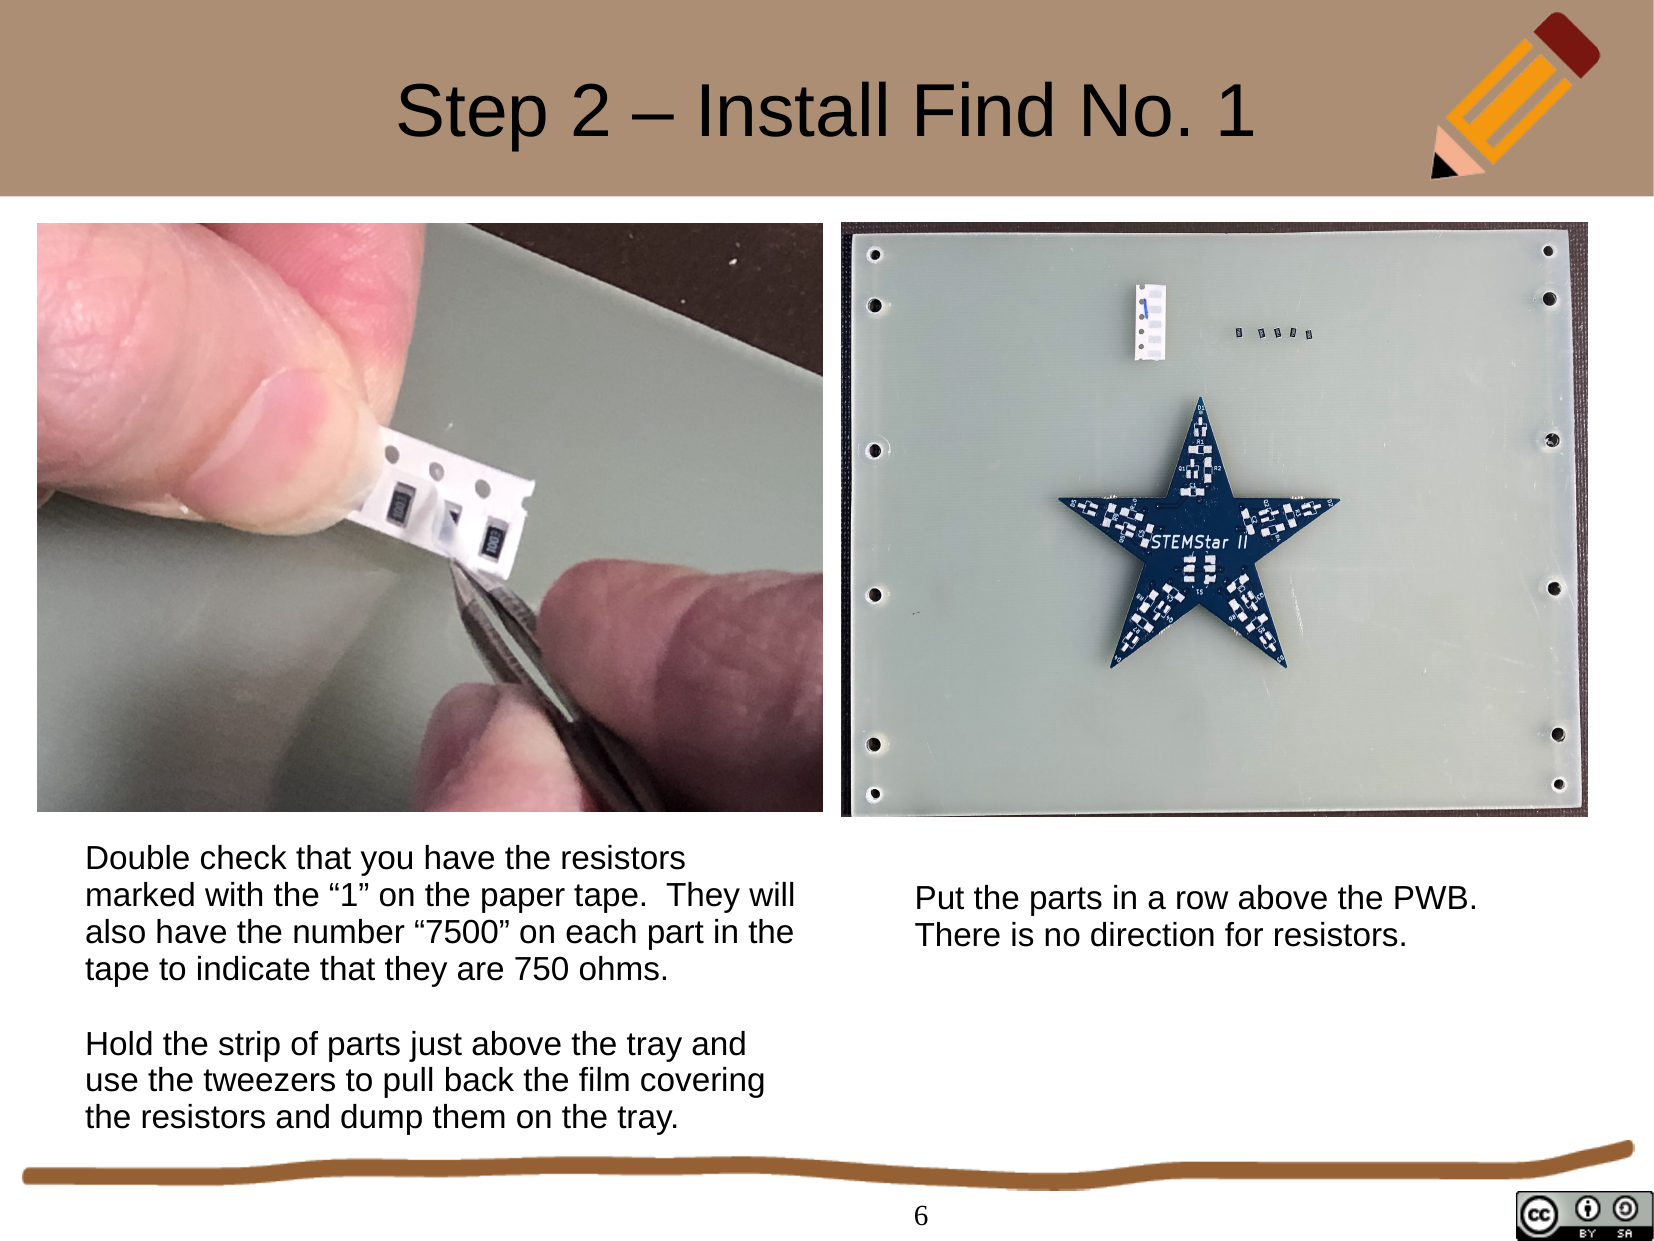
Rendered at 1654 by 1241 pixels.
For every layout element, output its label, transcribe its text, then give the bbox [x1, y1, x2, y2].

text_box Double check that you have the resistors marked with the “1” on the paper tape. They will also have the number “7500” on each part in the tape to indicate that they are 750 ohms. Hold the strip of parts just above the tray and use the tweezers to pull back the film covering the resistors and dump them on the tray. [35, 832, 814, 1146]
picture [37, 223, 823, 812]
picture [1430, 12, 1601, 181]
text_box Put the parts in a row above the PWB. There is no direction for resistors. [864, 871, 1614, 970]
picture [22, 1140, 1654, 1241]
title Step 2 – Install Find No. 1 [82, 49, 1571, 172]
picture [841, 222, 1588, 817]
